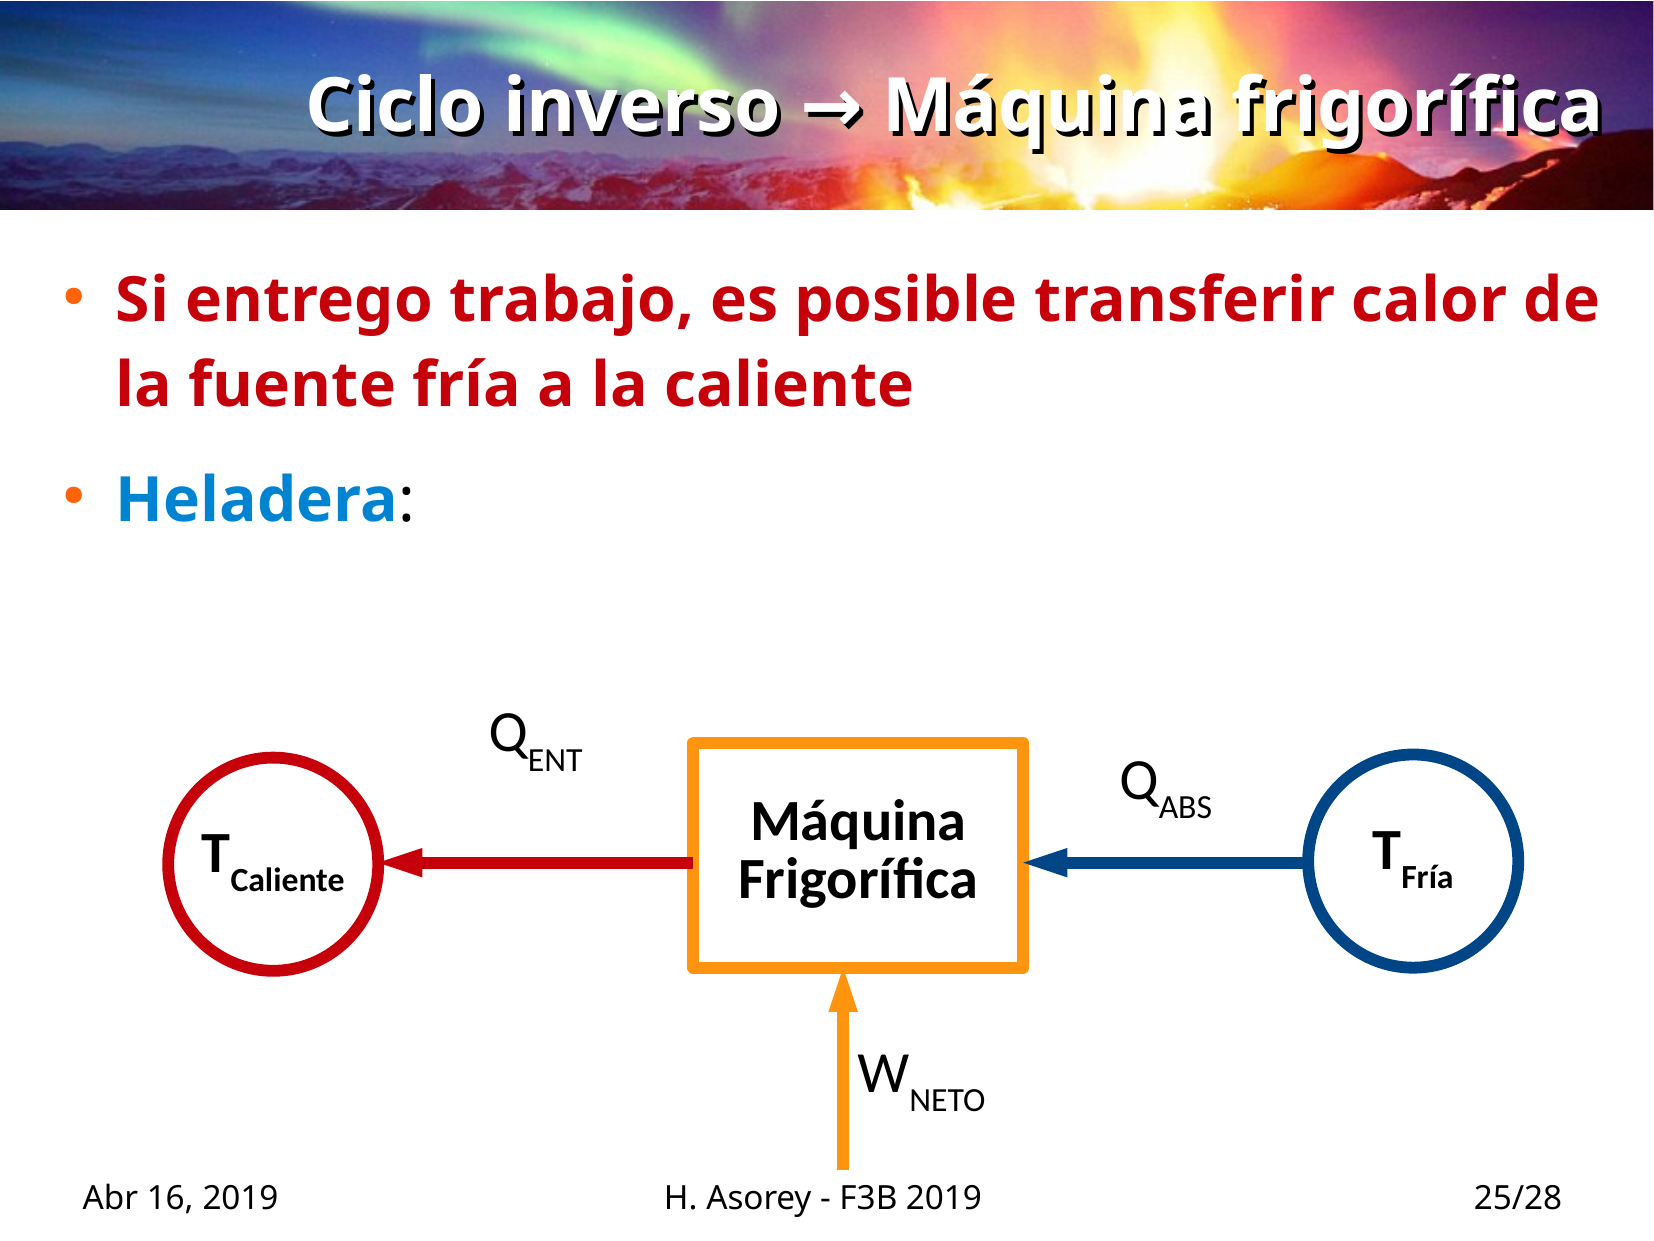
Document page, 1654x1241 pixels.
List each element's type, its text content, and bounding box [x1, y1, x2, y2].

text_box Máquina Frigorífica [693, 742, 1024, 968]
title Ciclo inverso → Máquina frigorífica [45, 15, 1606, 191]
picture [0, 1, 1654, 210]
text_box TFría [1308, 754, 1519, 968]
text_box WNETO [837, 1041, 1006, 1141]
text_box TCaliente [168, 757, 379, 971]
list Si entrego trabajo, es posible transferir calor de la fuente fría a la caliente Heladera: [45, 255, 1606, 1156]
